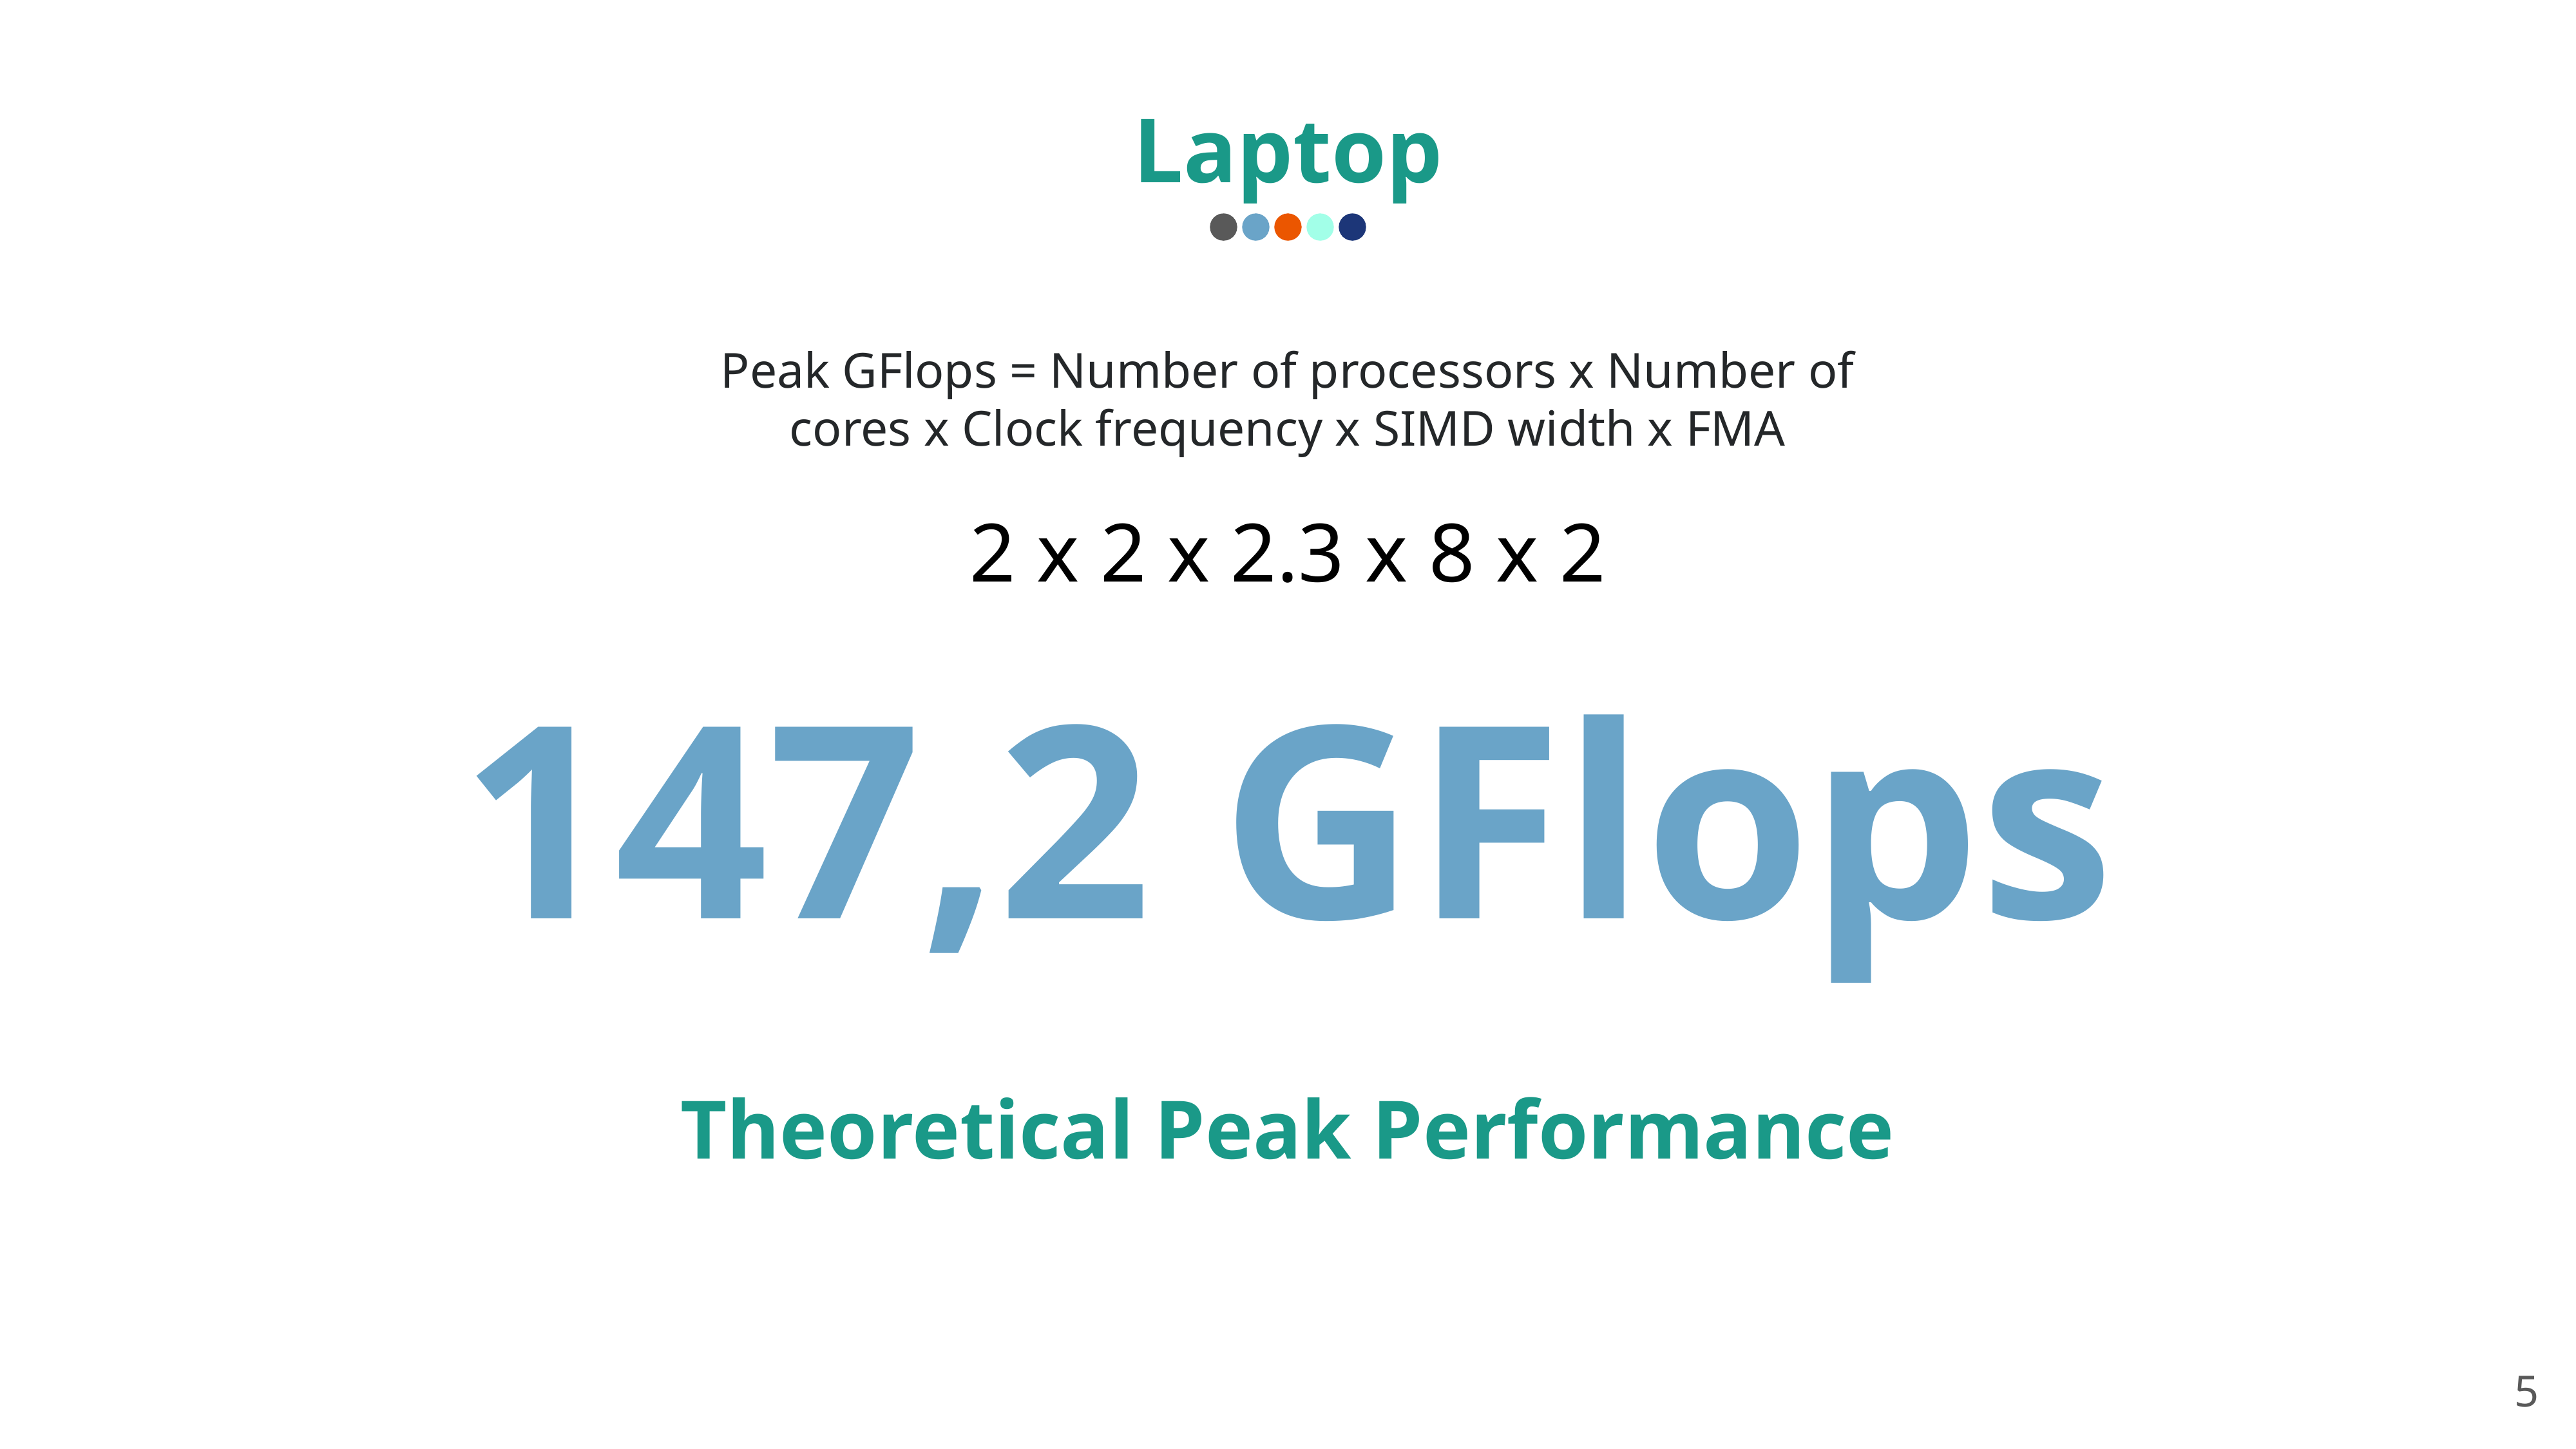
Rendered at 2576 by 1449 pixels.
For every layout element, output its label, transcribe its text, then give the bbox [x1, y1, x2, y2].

text_box 147,2 GFlops [394, 653, 2182, 971]
text_box [1274, 213, 1302, 241]
text_box [1210, 213, 1237, 241]
slide_number <number> [2410, 1338, 2566, 1449]
text_box Peak GFlops = Number of processors x Number of cores x Clock frequency x SIMD width x FMA [664, 310, 1912, 391]
text_box Laptop [1257, 144, 1275, 173]
text_box Laptop [1406, 144, 1425, 173]
text_box [1339, 213, 1366, 241]
text_box Laptop [622, 93, 1954, 202]
text_box Theoretical Peak Performance [564, 1068, 2012, 1274]
text_box [1306, 213, 1334, 241]
text_box 2 x 2 x 2.3 x 8 x 2 [517, 391, 2059, 653]
text_box [1242, 213, 1270, 241]
text_box 147,2 GFlops [1871, 801, 1927, 889]
